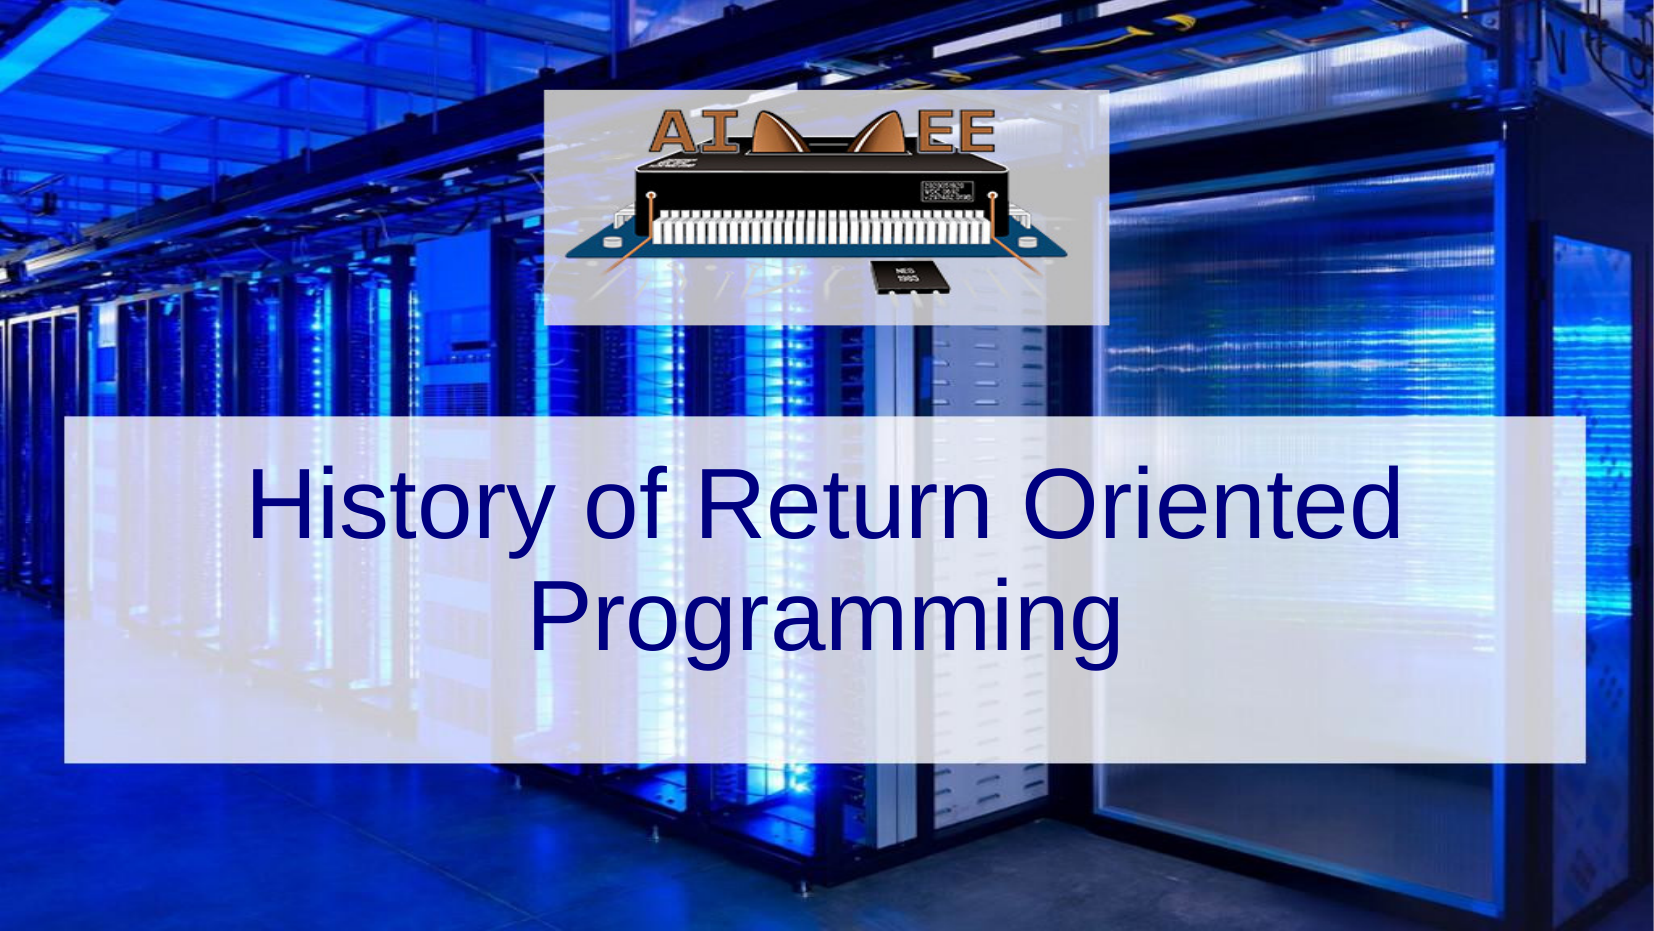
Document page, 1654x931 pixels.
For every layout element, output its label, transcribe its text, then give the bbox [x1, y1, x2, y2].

picture [0, 0, 1654, 931]
title History of Return Oriented Programming [81, 504, 1570, 616]
